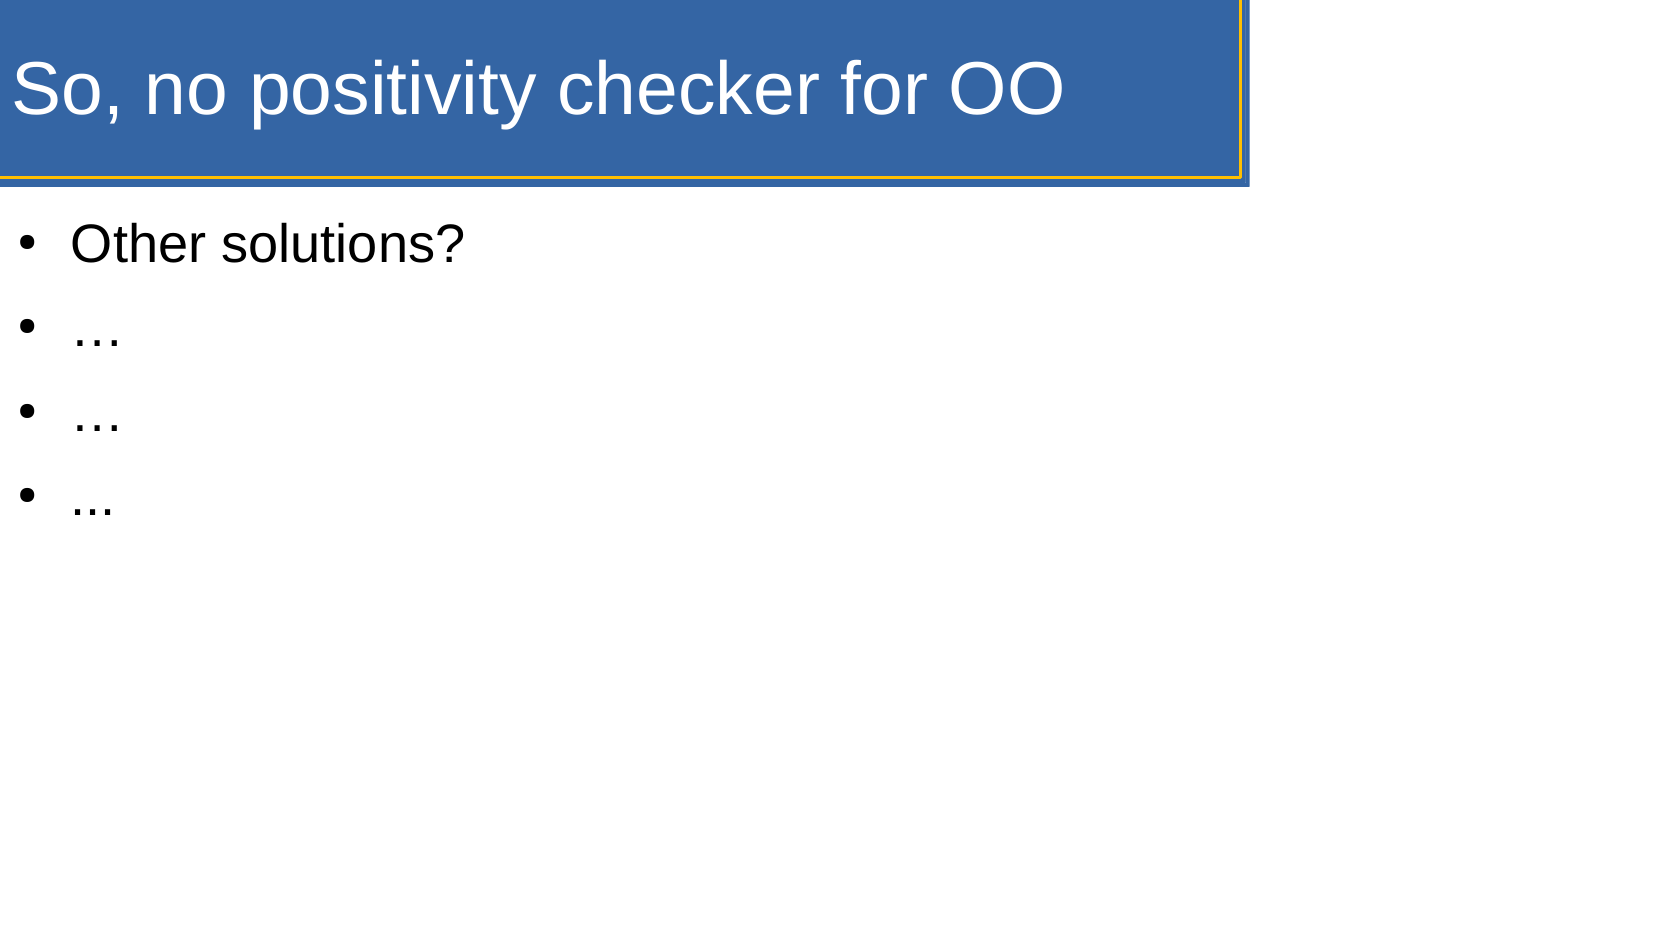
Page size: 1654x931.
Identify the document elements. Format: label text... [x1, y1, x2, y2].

title So, no positivity checker for OO [11, 14, 1164, 163]
list Other solutions? … … ... [0, 213, 1651, 919]
